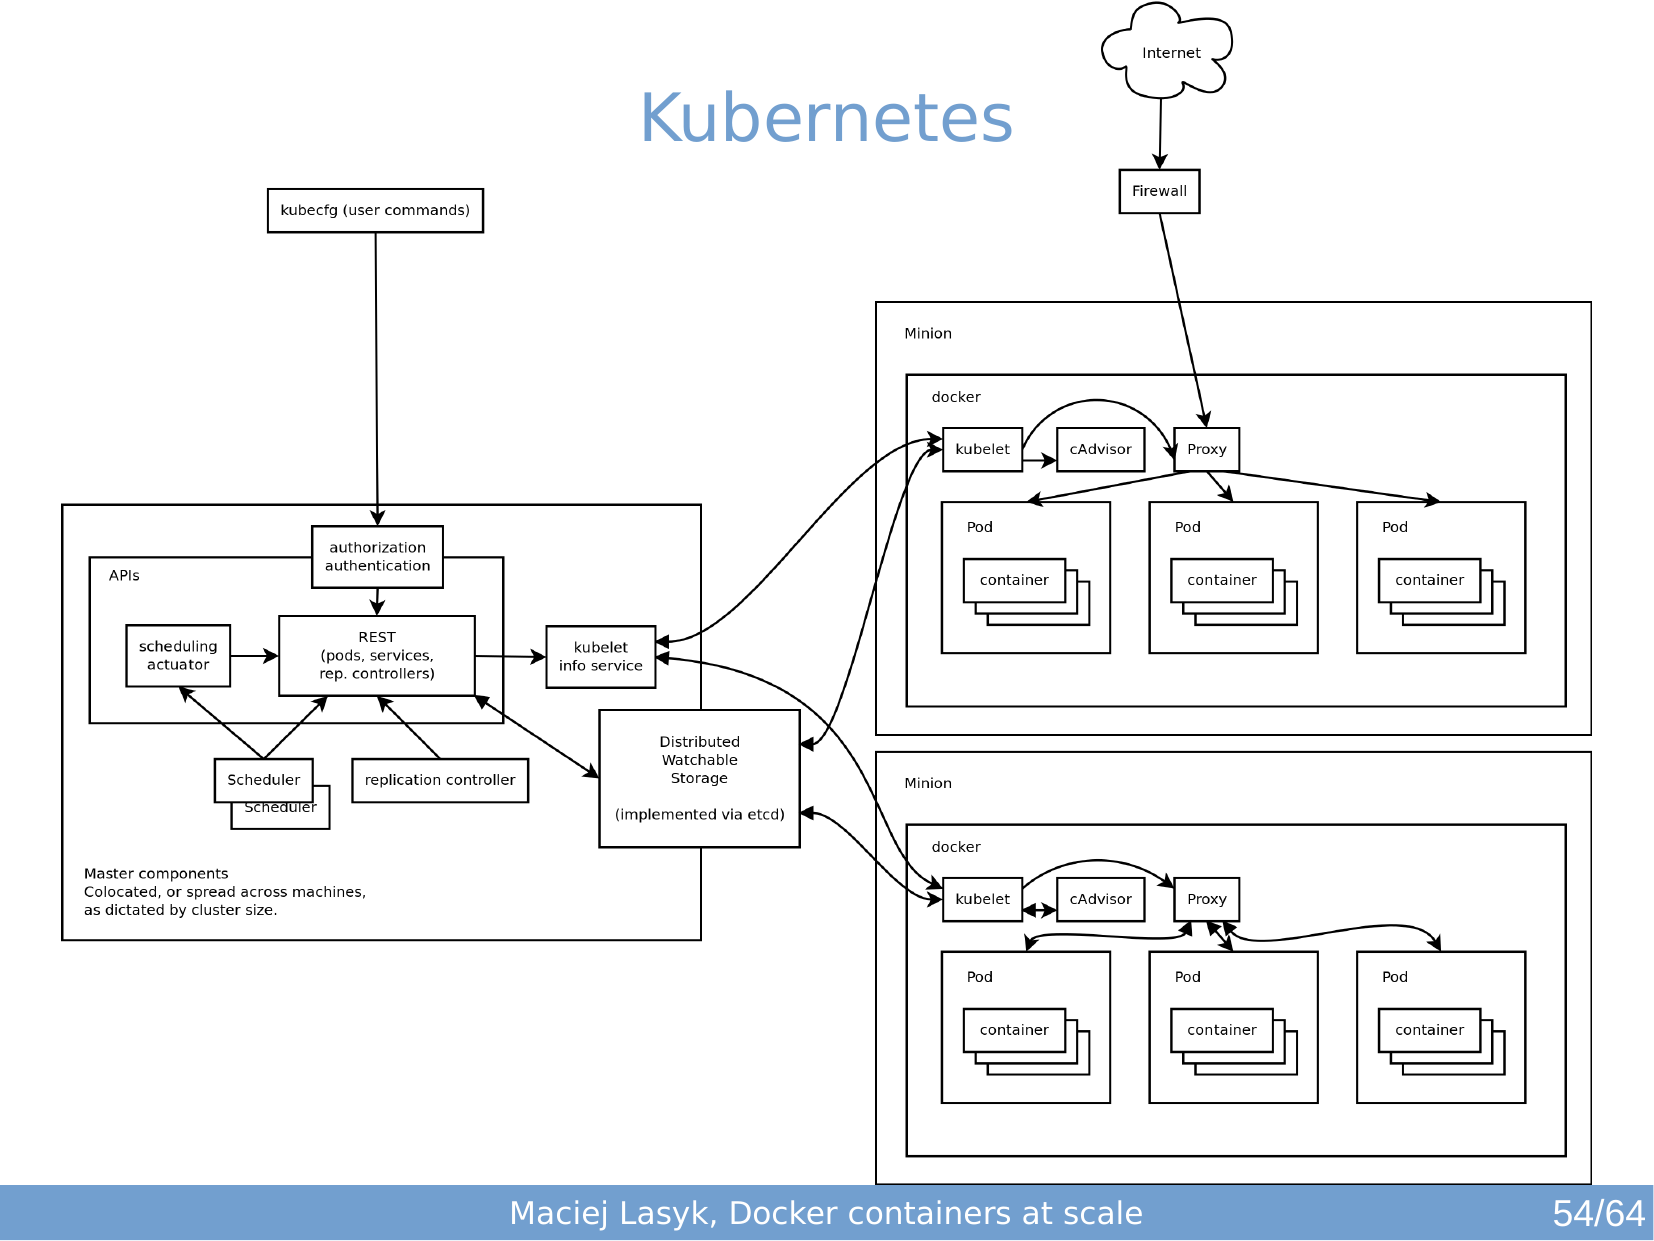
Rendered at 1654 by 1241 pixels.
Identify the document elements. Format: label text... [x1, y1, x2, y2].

picture [61, 0, 1592, 1186]
text_box Kubernetes [623, 72, 1031, 166]
text_box Maciej Lasyk, Docker containers at scale [494, 1188, 1160, 1240]
text_box 54/64 [1527, 1185, 1654, 1241]
text_box [0, 1185, 1527, 1241]
